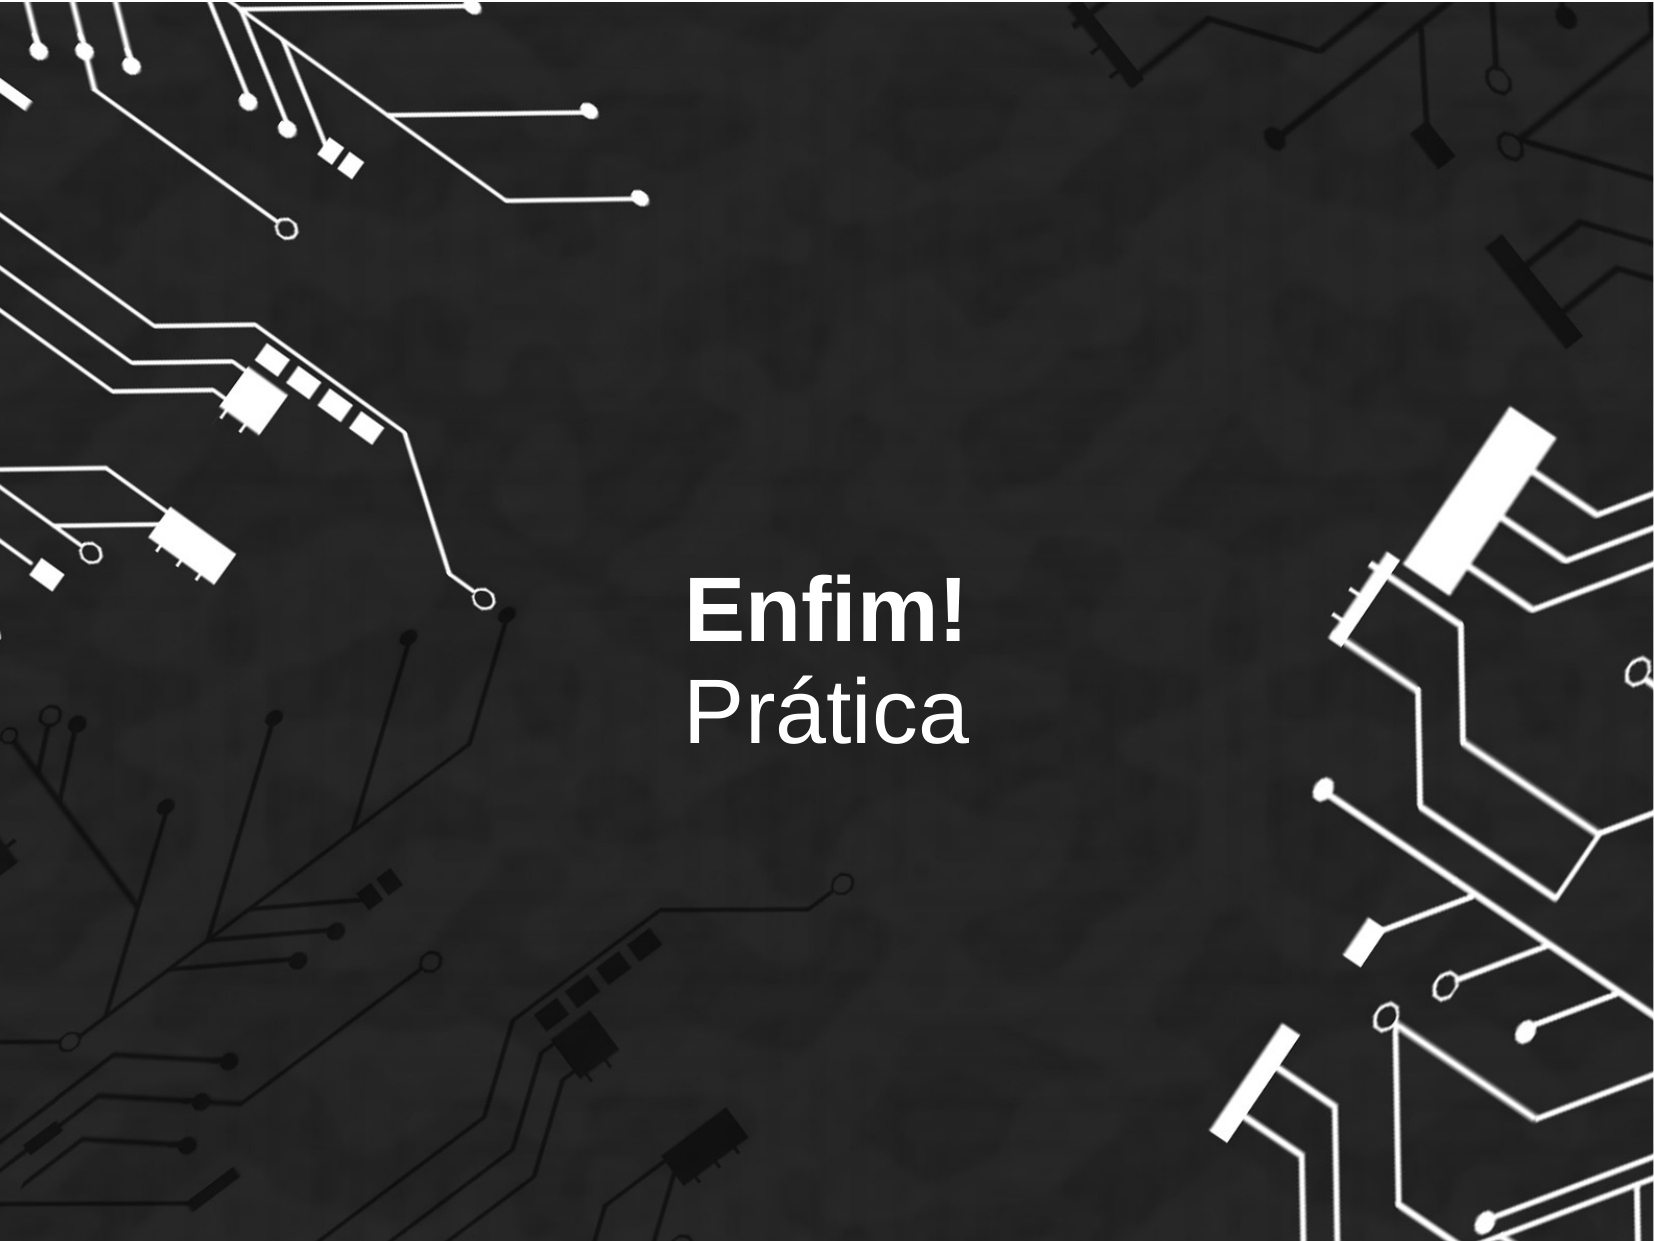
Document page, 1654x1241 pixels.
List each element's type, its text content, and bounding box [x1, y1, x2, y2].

picture [0, 2, 1654, 1241]
title Enfim! Prática [82, 557, 1571, 765]
